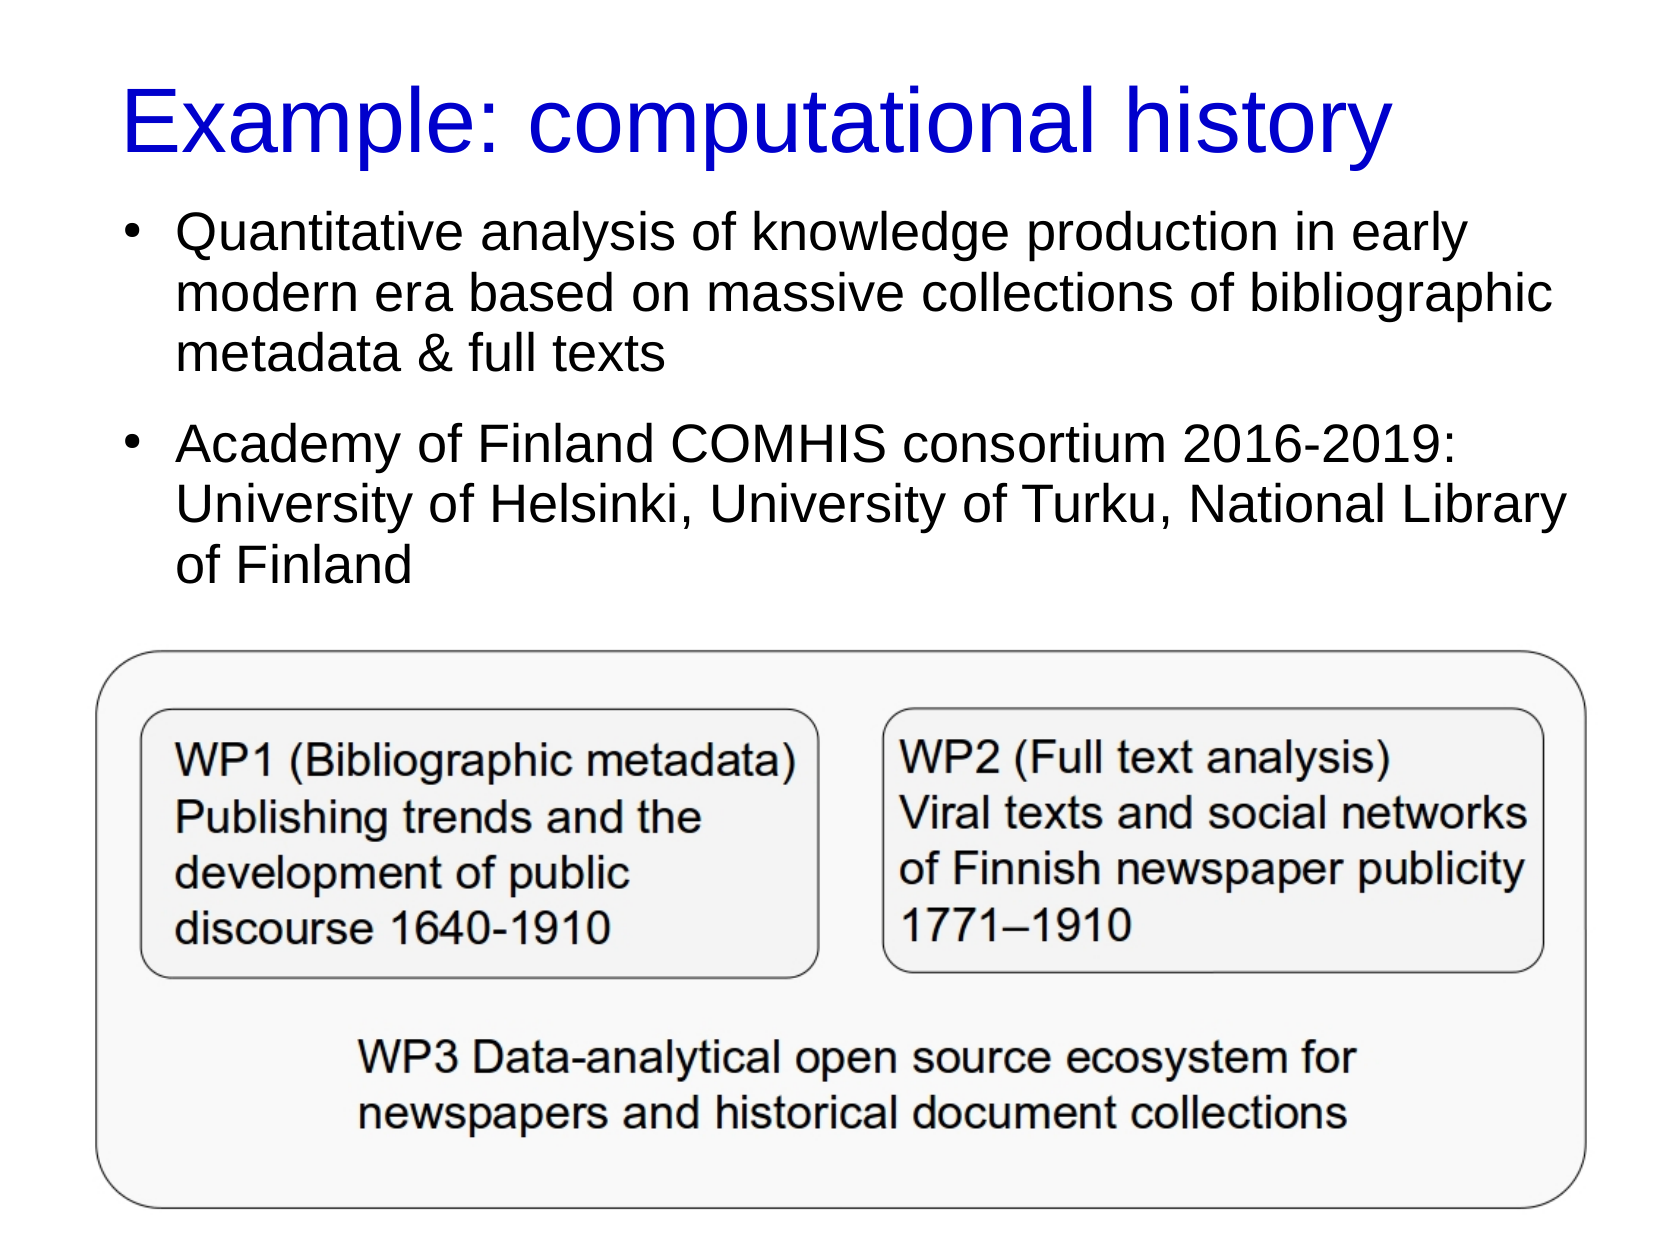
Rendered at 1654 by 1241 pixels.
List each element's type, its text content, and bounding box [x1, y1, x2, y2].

list Quantitative analysis of knowledge production in early modern era based on massive collections of bibliographic metadata & full texts Academy of Finland COMHIS consortium 2016-2019: University of Helsinki, University of Turku, National Library of Finland [105, 201, 1606, 616]
picture [75, 643, 1606, 1216]
title Example: computational history [120, 55, 1609, 187]
